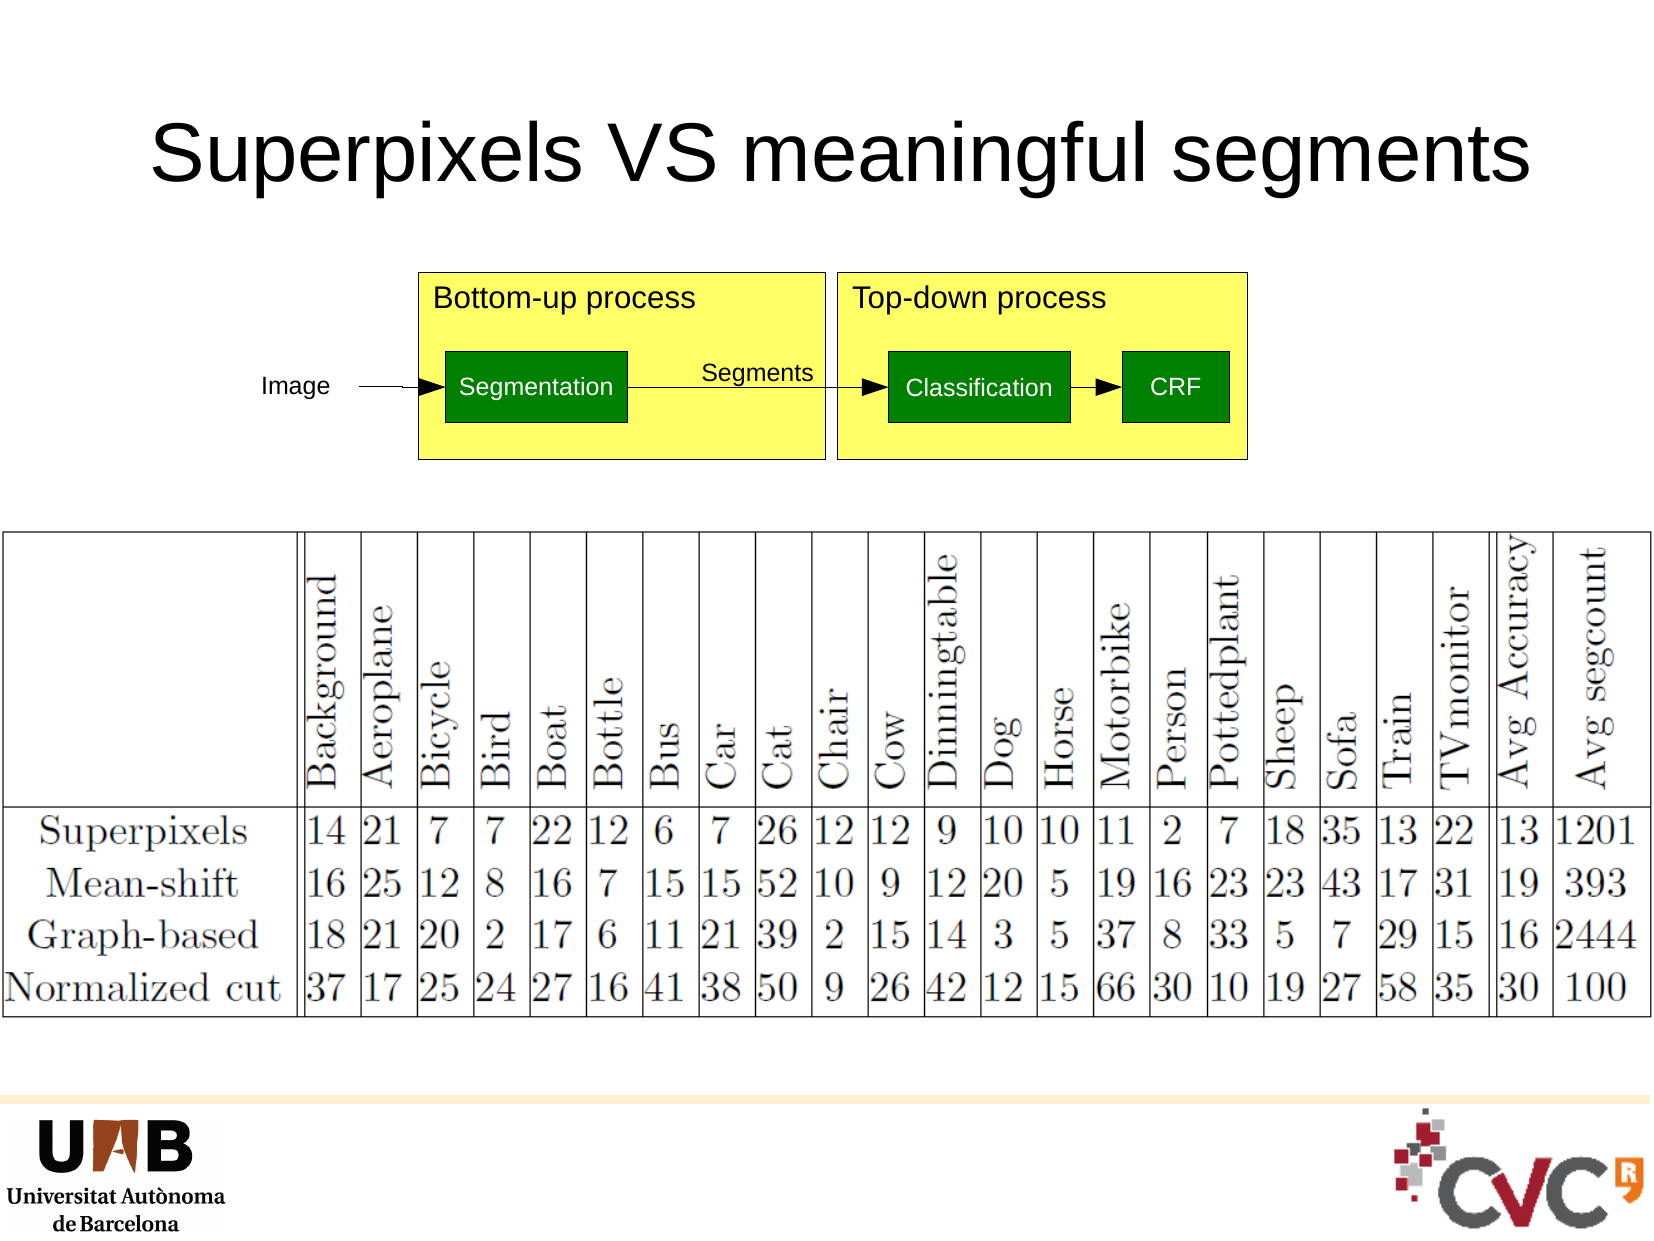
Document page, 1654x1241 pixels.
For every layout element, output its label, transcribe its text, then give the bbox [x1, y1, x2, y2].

text_box Bottom-up process [418, 272, 826, 387]
picture [0, 529, 1654, 1020]
text_box Classification [888, 351, 1071, 423]
picture [1393, 1107, 1650, 1235]
text_box CRF [1122, 351, 1230, 423]
picture [7, 1119, 226, 1232]
text_box Image [246, 364, 359, 408]
text_box Segmentation [445, 351, 628, 423]
title Superpixels VS meaningful segments [82, 56, 1571, 250]
text_box Top-down process [837, 272, 1248, 460]
text_box Bottom-up process [418, 388, 826, 460]
